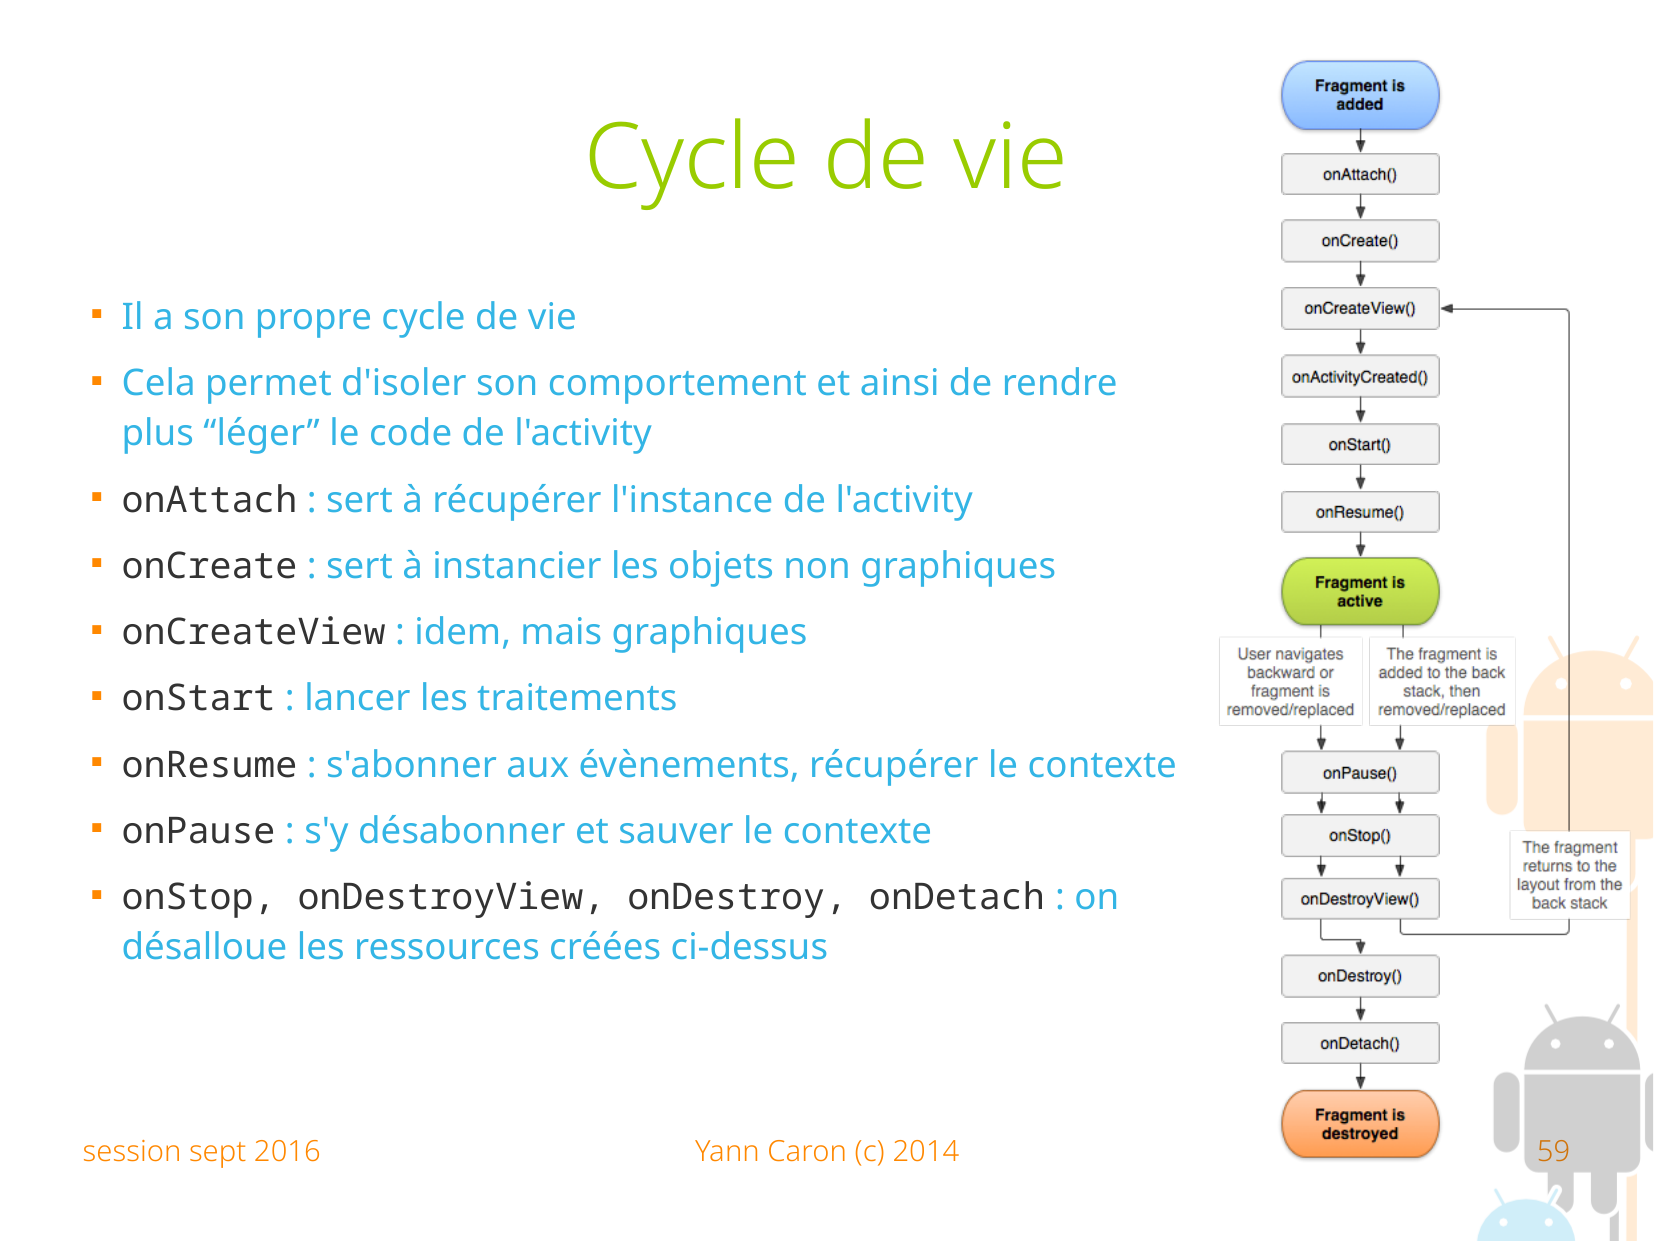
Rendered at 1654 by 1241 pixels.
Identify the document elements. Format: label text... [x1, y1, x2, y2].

list Il a son propre cycle de vie Cela permet d'isoler son comportement et ainsi de rendre plus “léger” le code de l'activity onAttach : sert à récupérer l'instance de l'activity onCreate : sert à instancier les objets non graphiques onCreateView : idem, mais graphiques onStart : lancer les traitements onResume : s'abonner aux évènements, récupérer le contexte onPause : s'y désabonner et sauver le contexte onStop, onDestroyView, onDestroy, onDetach : on désalloue les ressources créées ci-dessus [82, 290, 1186, 1010]
title Cycle de vie [82, 49, 1214, 257]
picture [240, 49, 1654, 1241]
